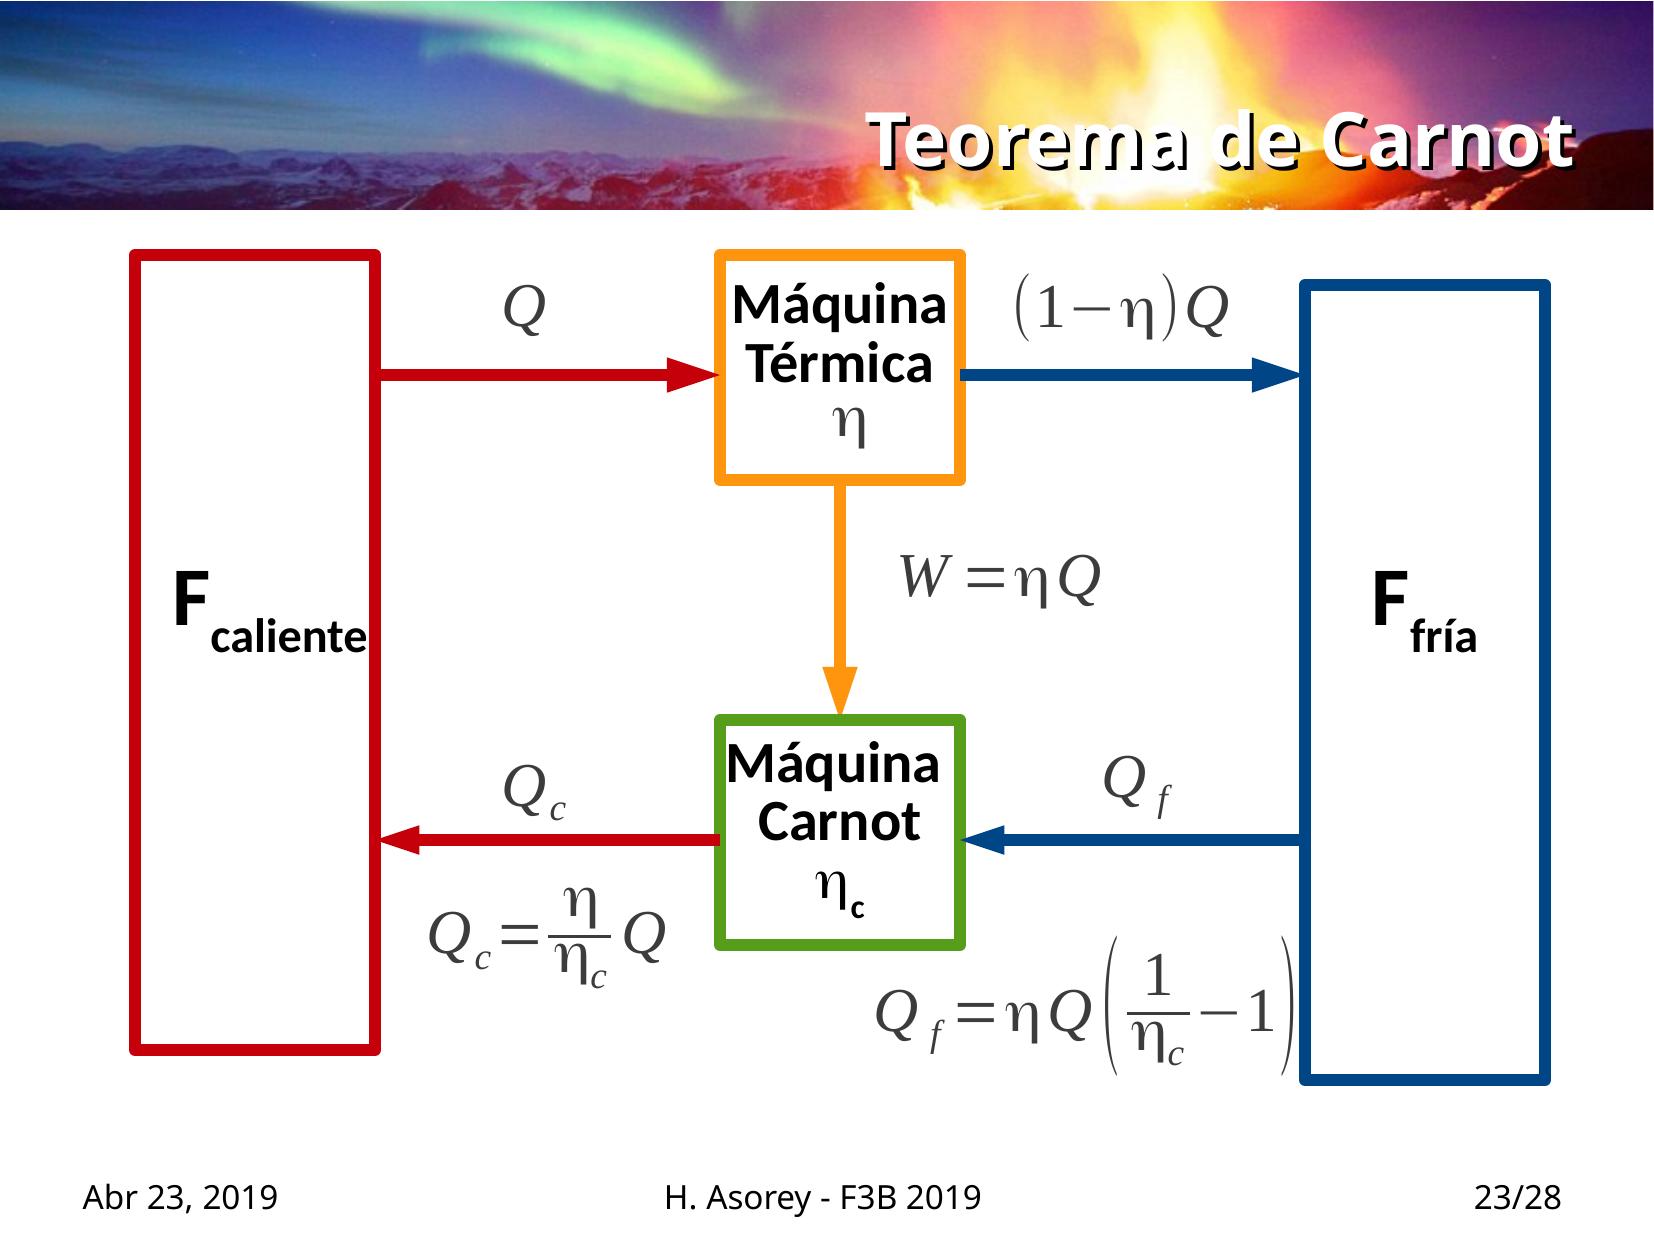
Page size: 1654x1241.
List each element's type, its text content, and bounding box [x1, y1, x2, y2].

title Teorema de Carnot [86, 49, 1576, 226]
chart [495, 270, 555, 339]
chart [495, 750, 574, 829]
text_box Máquina Carnot hc [720, 720, 961, 946]
chart [1095, 741, 1184, 820]
chart [867, 932, 1306, 1081]
picture [0, 1, 1654, 210]
text_box Máquina Térmica [720, 255, 961, 481]
chart [890, 540, 1111, 612]
text_box Fcaliente [150, 555, 391, 691]
text_box Ffría [1305, 555, 1546, 691]
chart [1005, 270, 1239, 345]
chart [825, 405, 878, 452]
chart [420, 885, 676, 996]
